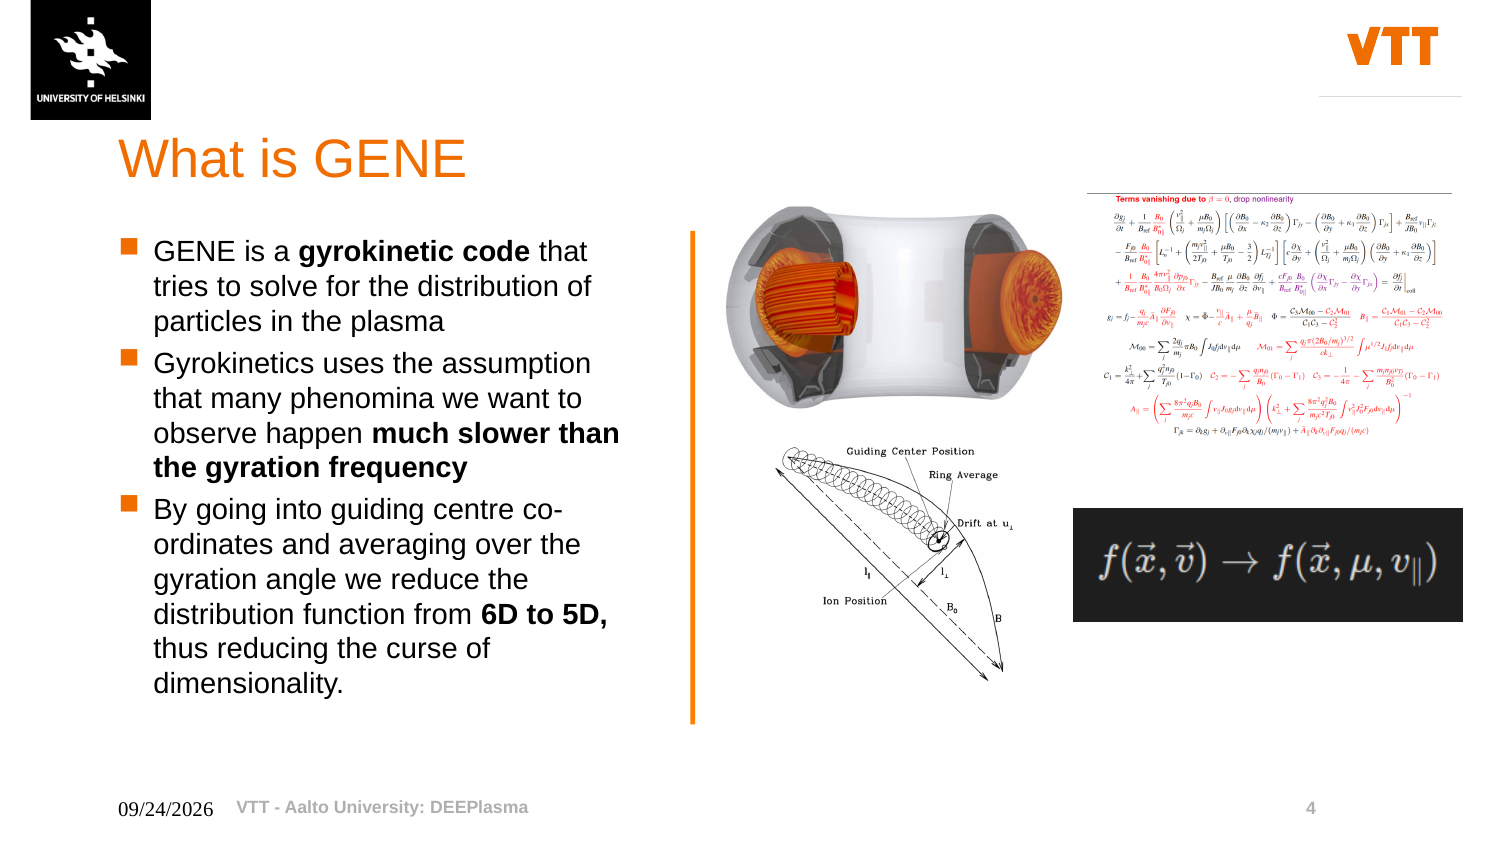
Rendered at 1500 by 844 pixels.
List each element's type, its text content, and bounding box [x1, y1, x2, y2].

picture [30, 0, 151, 120]
list GENE is a gyrokinetic code that tries to solve for the distribution of particles in the plasma Gyrokinetics uses the assumption that many phenomina we want to observe happen much slower than the gyration frequency By going into guiding centre co-ordinates and averaging over the gyration angle we reduce the distribution function from 6D to 5D, thus reducing the curse of dimensionality. [117, 232, 638, 713]
picture [1073, 508, 1463, 622]
picture [775, 447, 1013, 681]
picture [718, 201, 1068, 417]
picture [1087, 193, 1452, 443]
title What is GENE [118, 125, 1258, 187]
